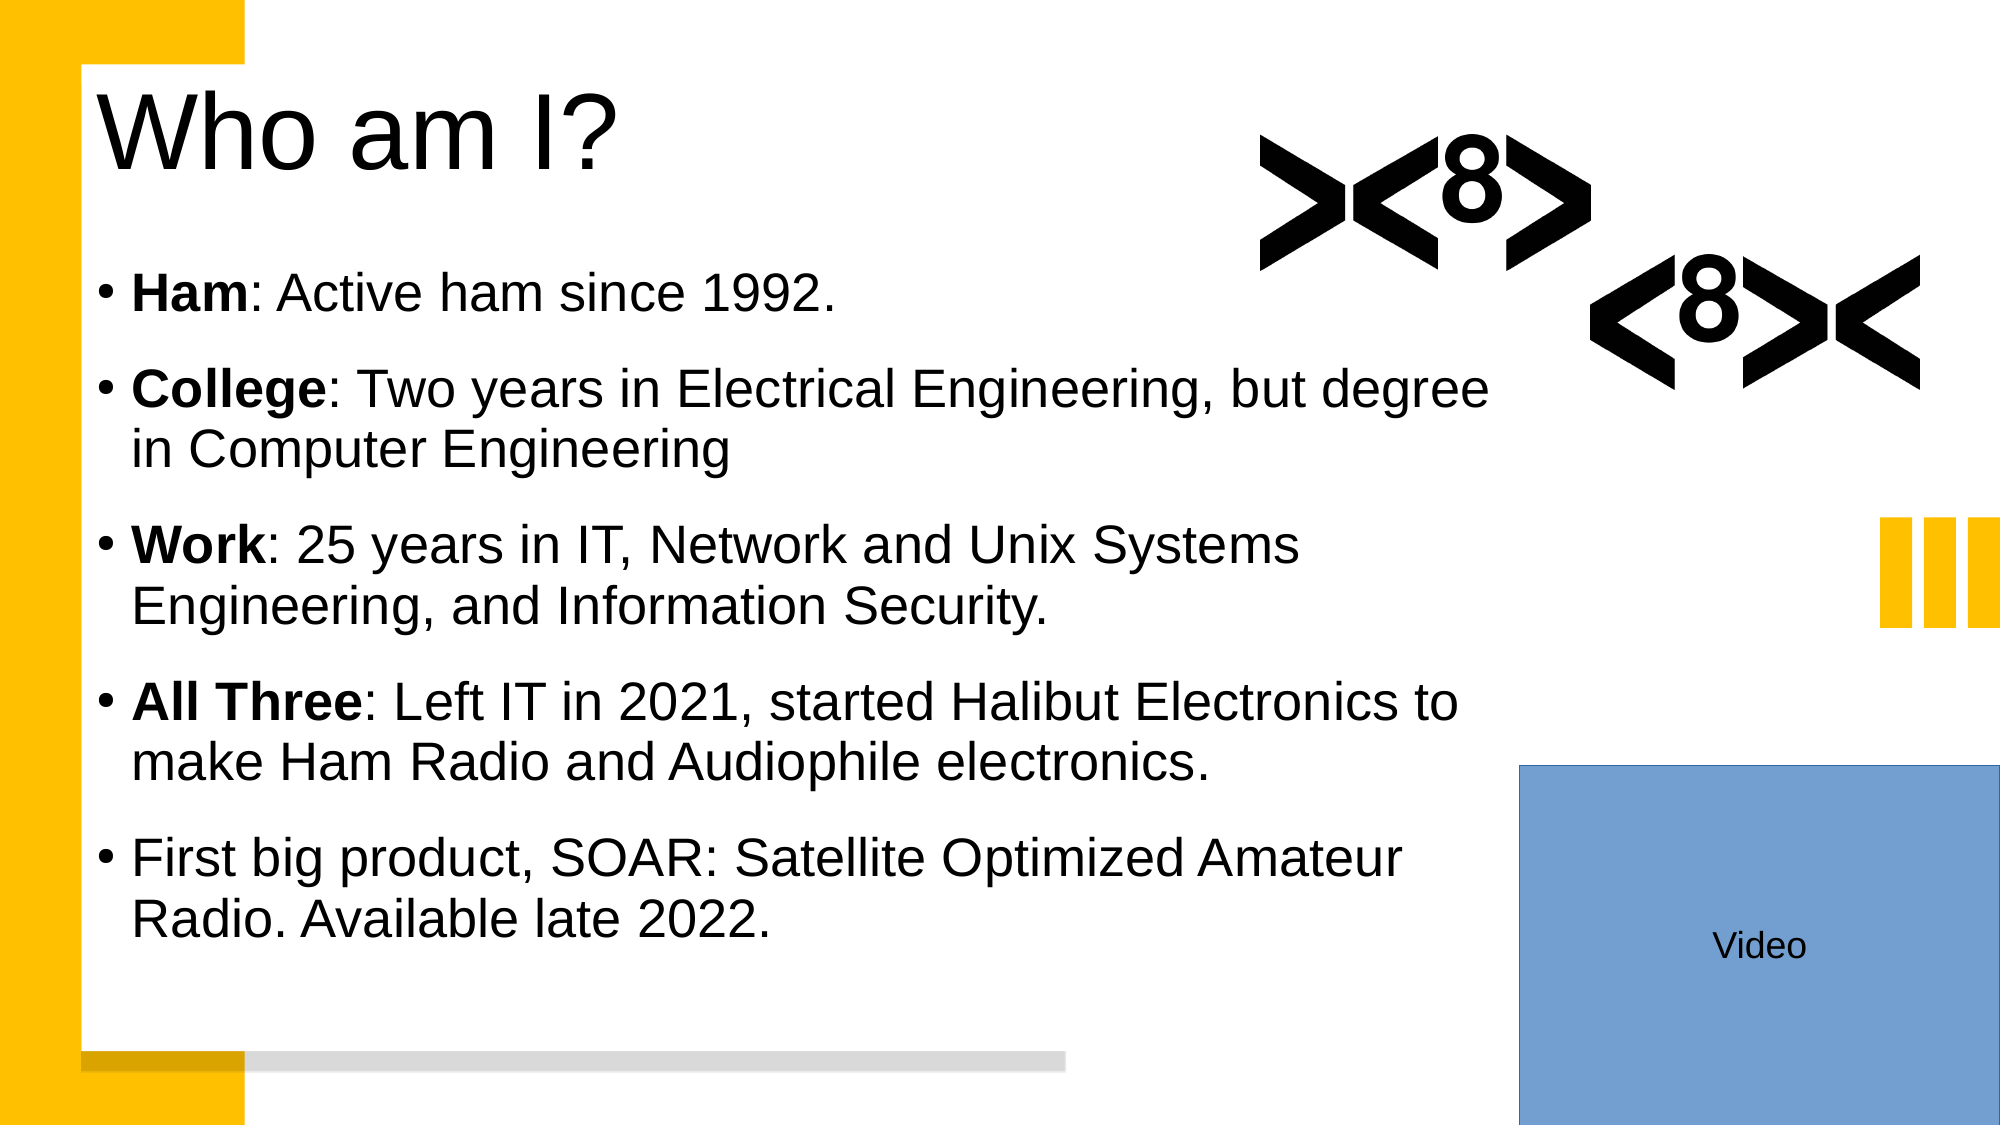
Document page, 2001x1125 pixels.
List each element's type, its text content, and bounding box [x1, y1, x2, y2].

text_box Who am I? [81, 64, 1921, 201]
picture [1260, 134, 1921, 390]
text_box [0, 0, 2000, 1125]
text_box Video [1519, 765, 2000, 1125]
text_box Ham: Active ham since 1992. College: Two years in Electrical Engineering, but degree in Computer Engineering Work: 25 years in IT, Network and Unix Systems Engineering, and Information Security. All Three: Left IT in 2021, started Halibut Electronics to make Ham Radio and Audiophile electronics. First big product, SOAR: Satellite Optimized Amateur Radio. Available late 2022. [81, 254, 1516, 1053]
